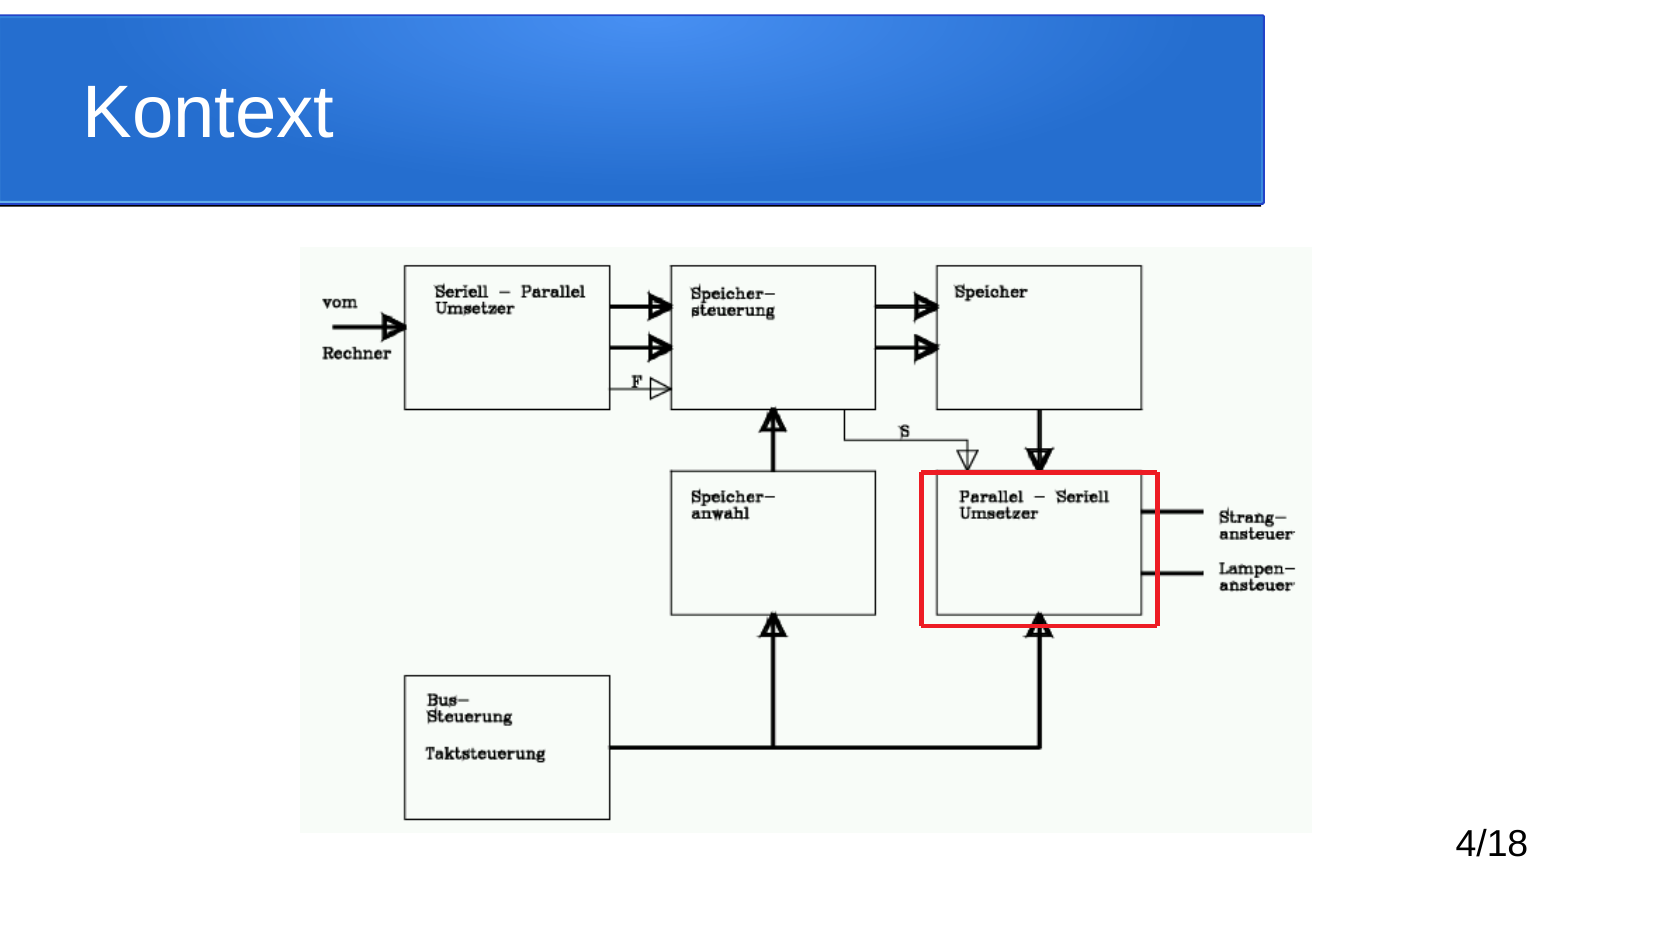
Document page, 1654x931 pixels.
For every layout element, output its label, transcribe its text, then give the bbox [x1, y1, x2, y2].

text_box 4/18 [1440, 814, 1630, 874]
title Kontext [82, 35, 1235, 189]
picture [300, 247, 1312, 833]
